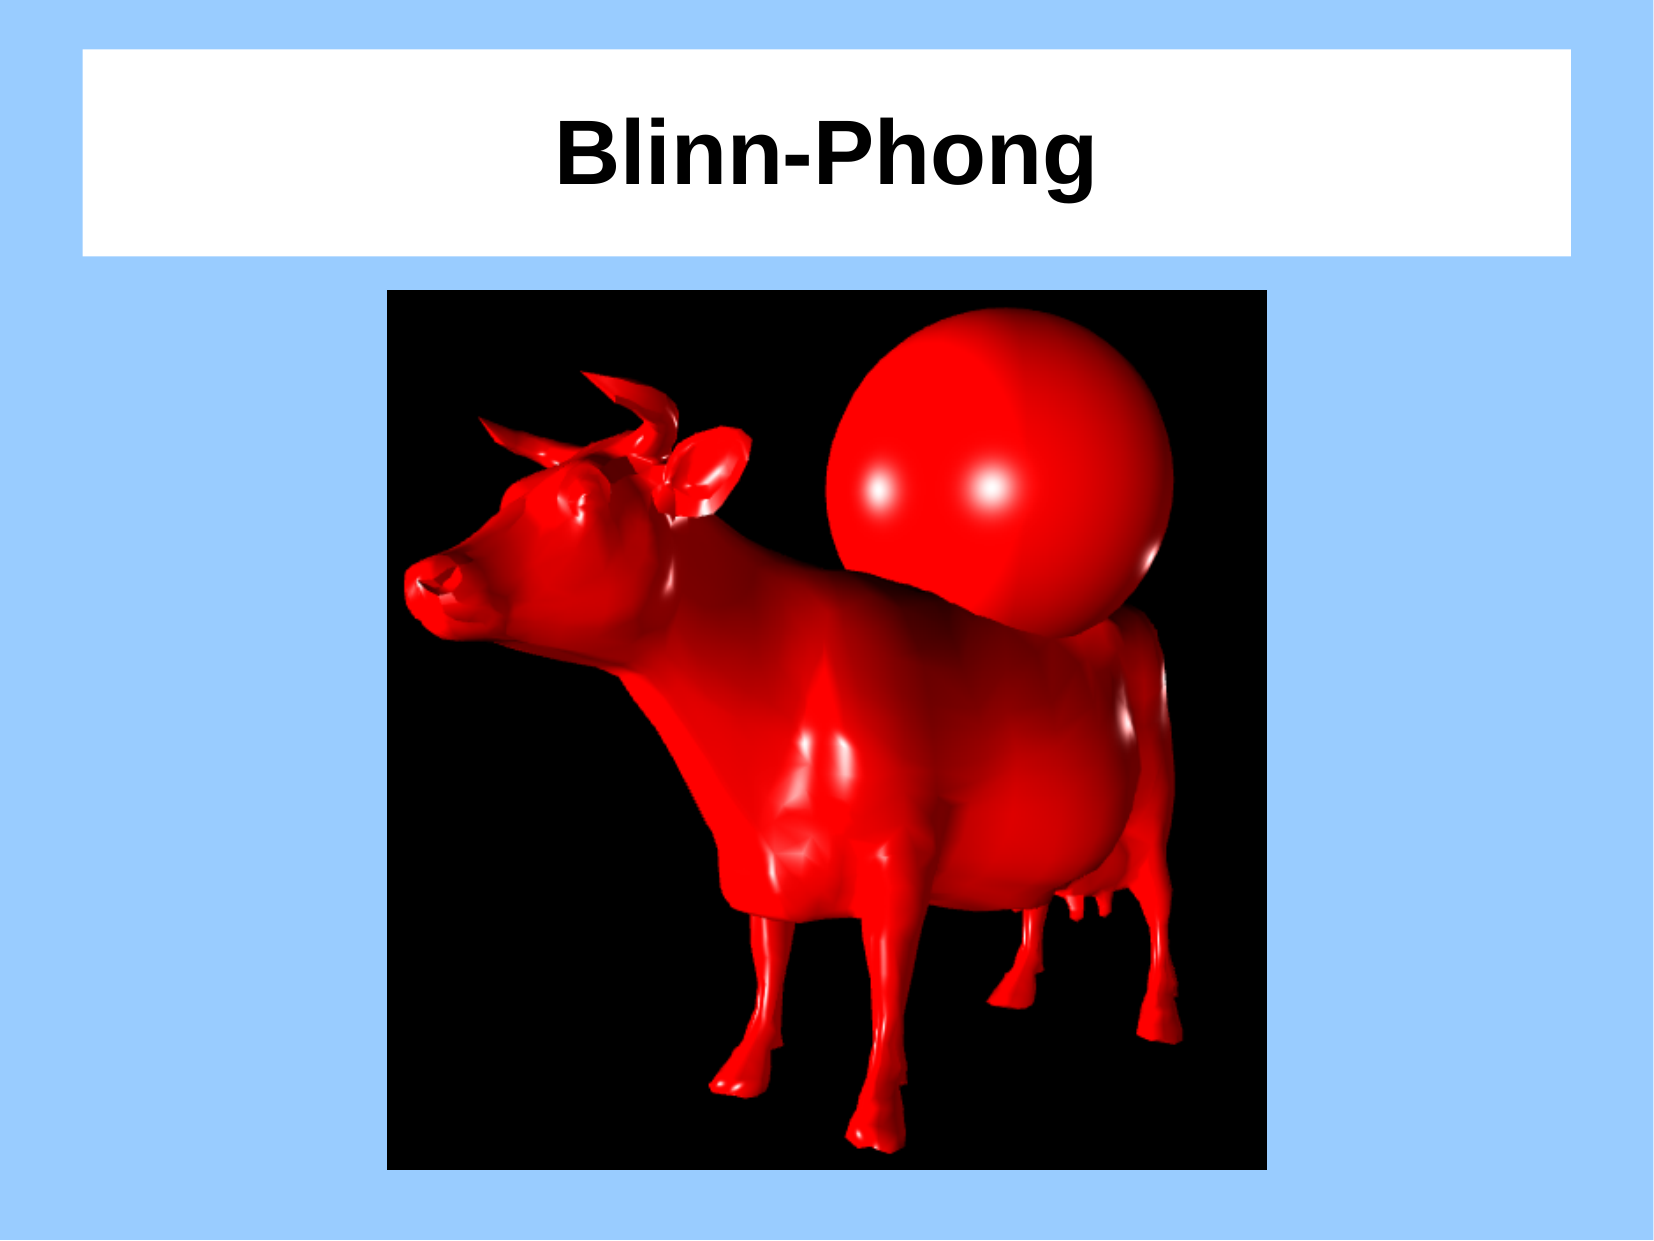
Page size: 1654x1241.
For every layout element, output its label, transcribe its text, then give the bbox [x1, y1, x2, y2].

picture [387, 290, 1267, 1170]
title Blinn-Phong [82, 49, 1571, 257]
